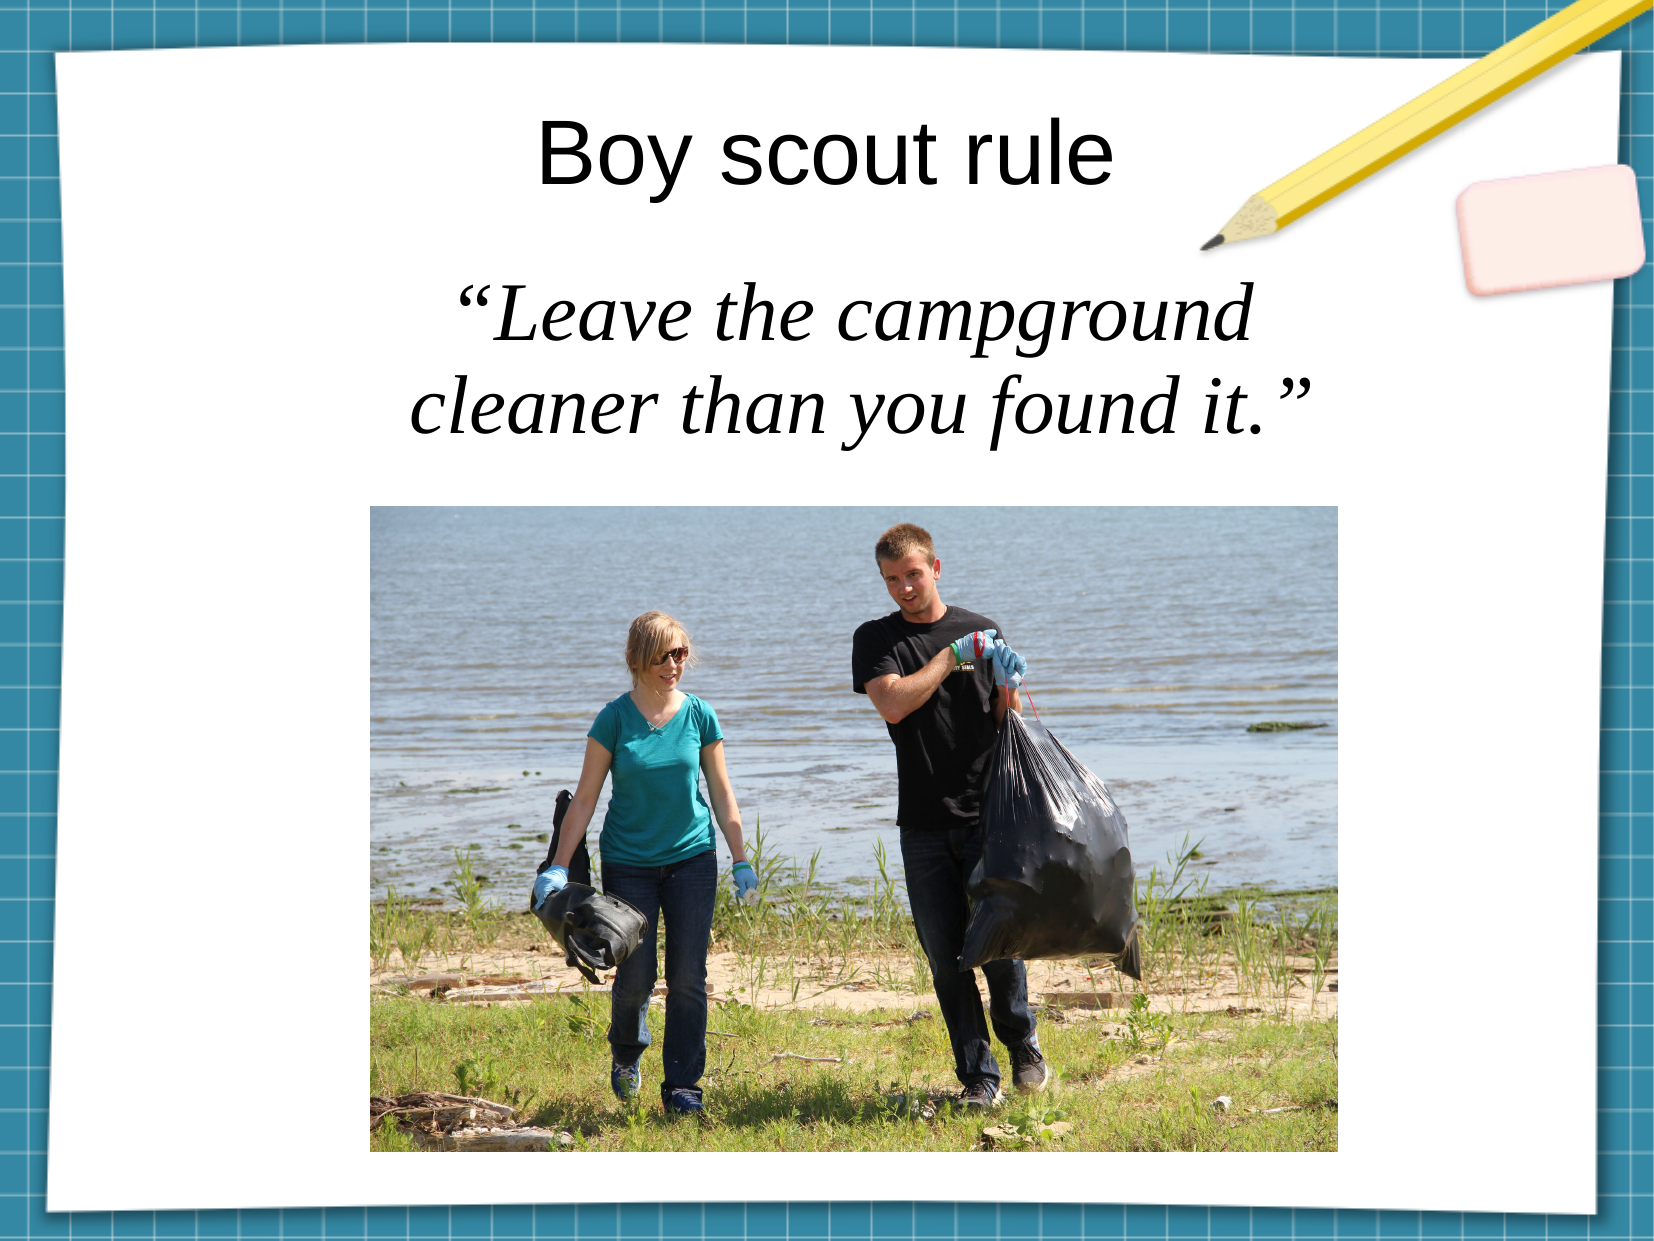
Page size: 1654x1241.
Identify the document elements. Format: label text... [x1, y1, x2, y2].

list “Leave the campground cleaner than you found it.” [82, 266, 1571, 1093]
title Boy scout rule [82, 49, 1571, 257]
picture [0, 0, 1654, 1241]
